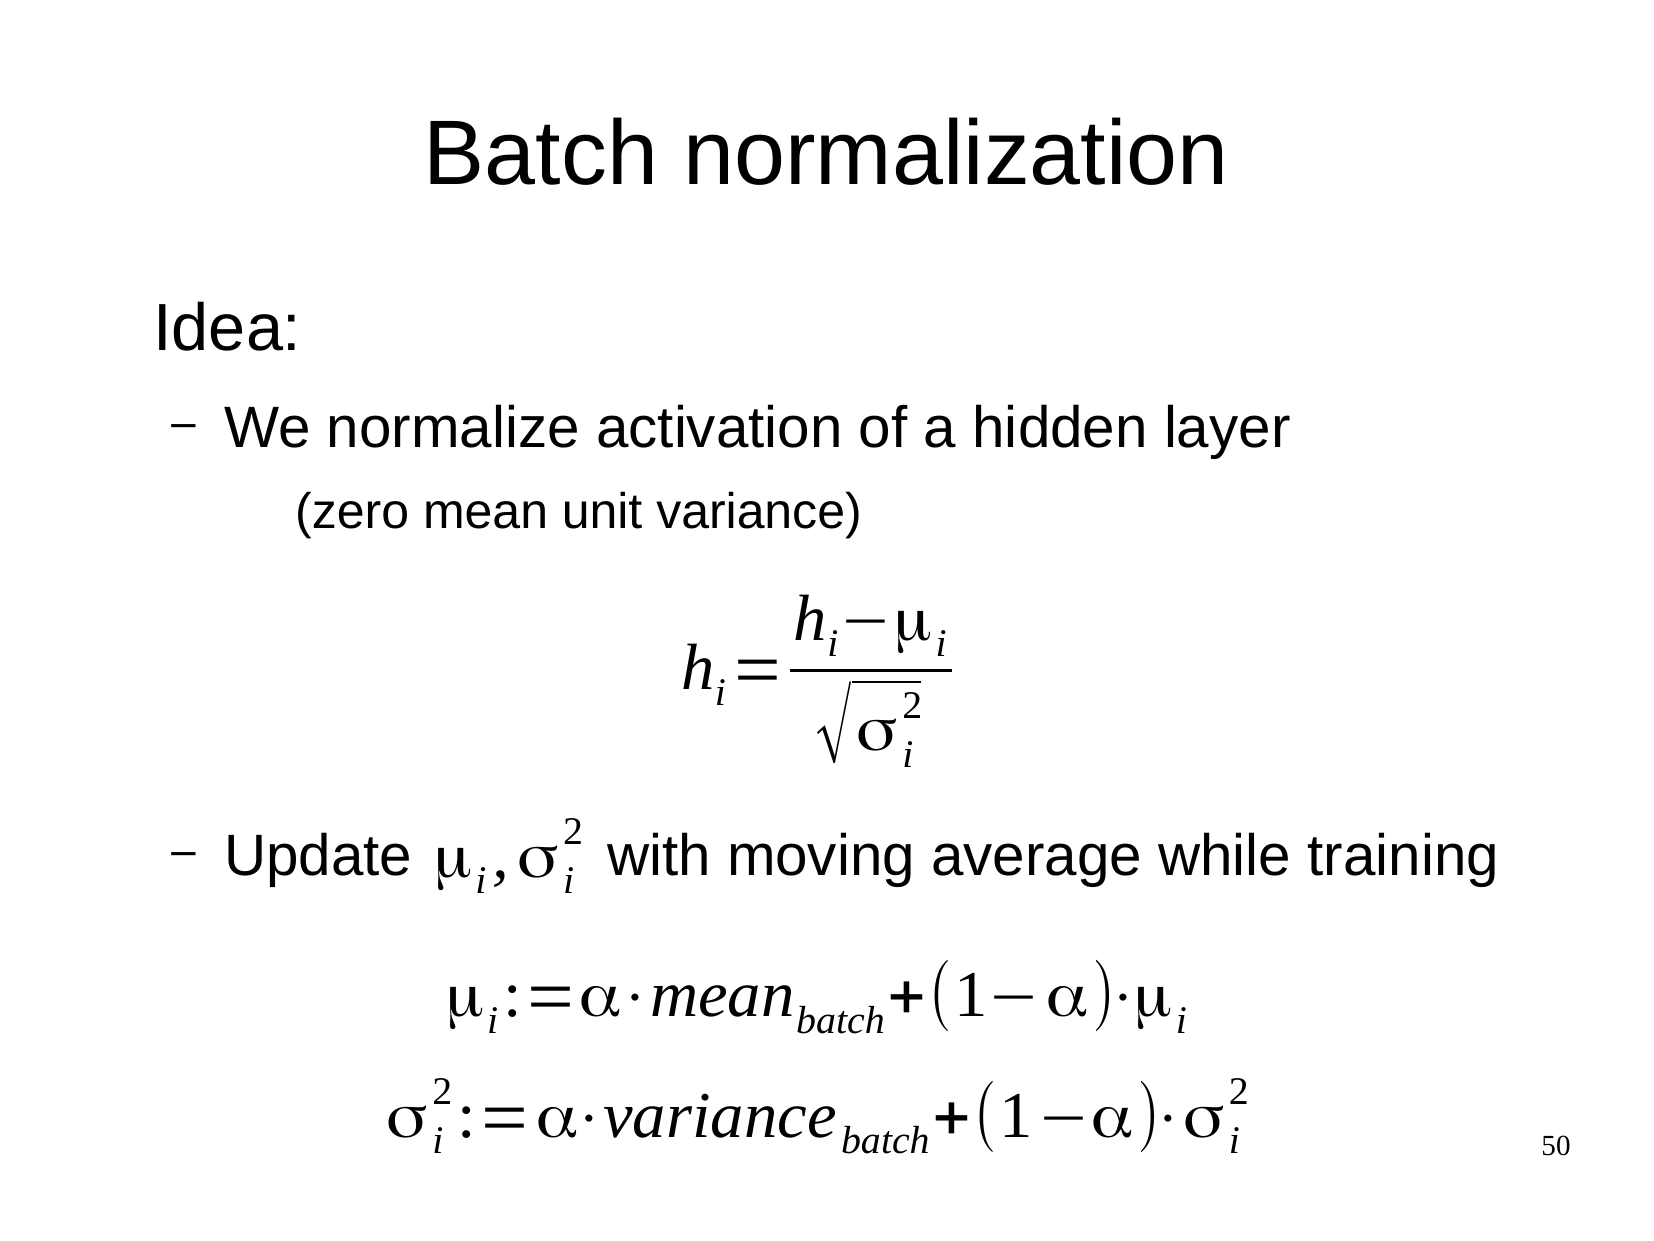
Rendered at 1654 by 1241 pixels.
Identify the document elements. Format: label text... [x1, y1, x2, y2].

chart [664, 583, 969, 777]
list Idea: We normalize activation of a hidden layer (zero mean unit variance) Update with moving average while training [82, 290, 1571, 1010]
chart [416, 807, 599, 901]
chart [428, 955, 1203, 1040]
chart [369, 1067, 1264, 1161]
title Batch normalization [82, 49, 1571, 257]
